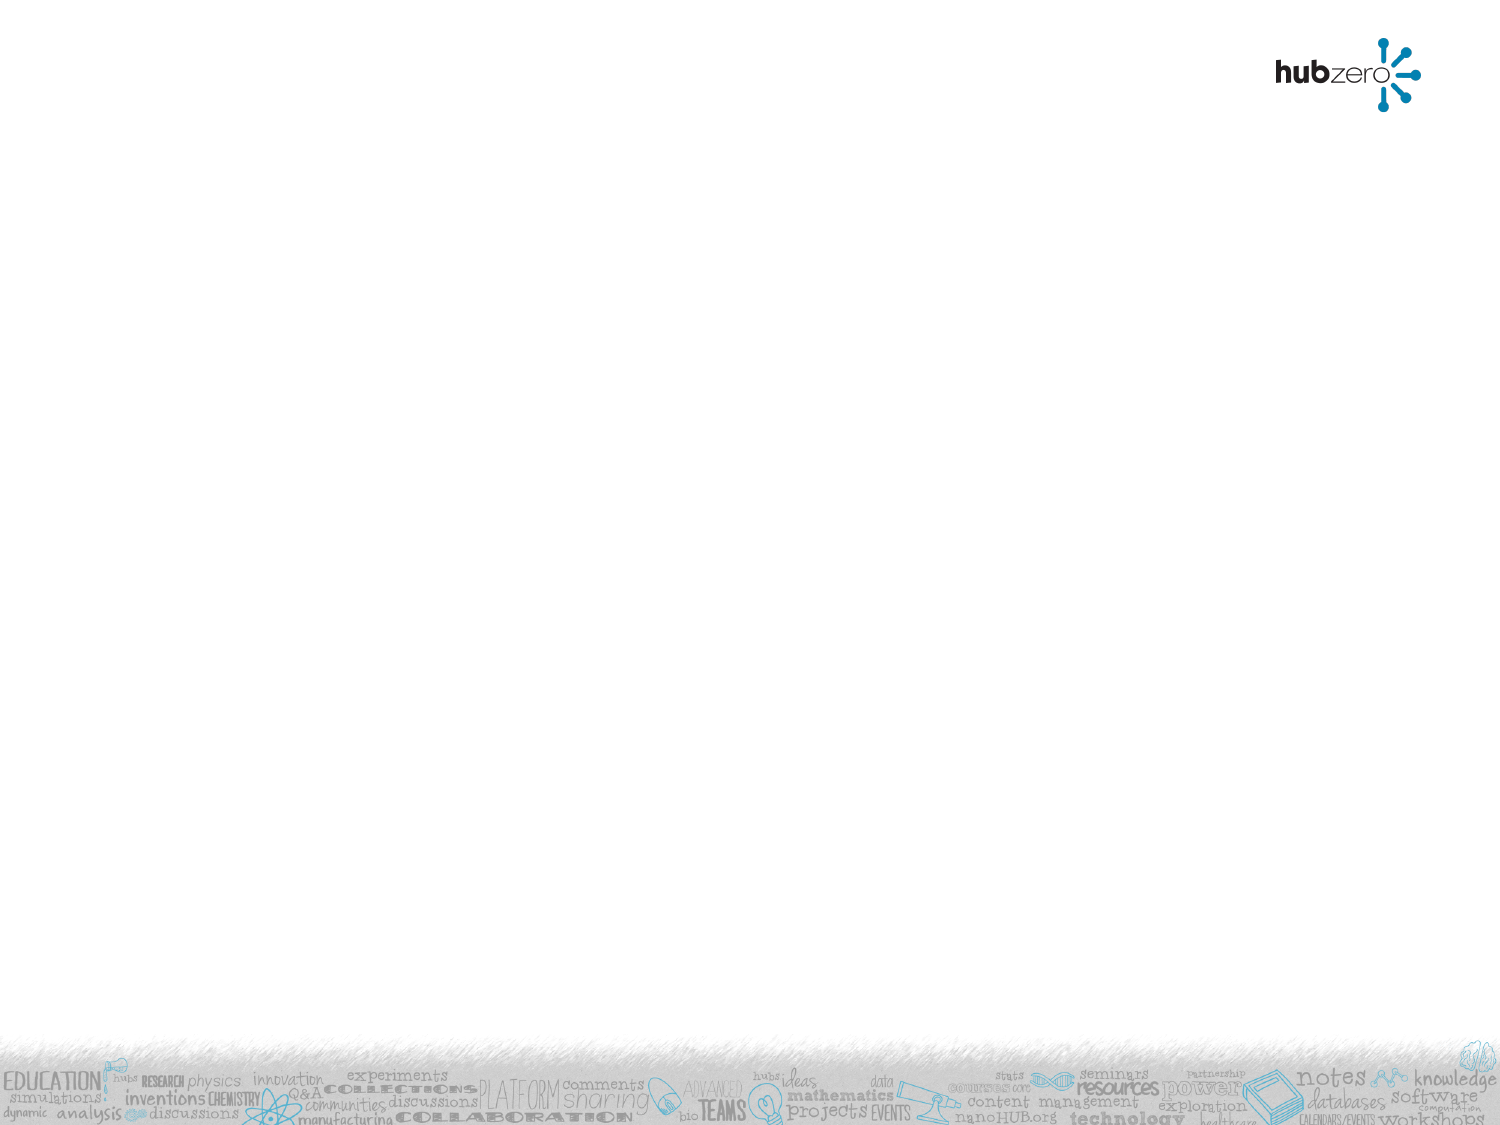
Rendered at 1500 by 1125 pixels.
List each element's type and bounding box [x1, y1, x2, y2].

picture [0, 1034, 1500, 1125]
picture [1272, 35, 1424, 115]
